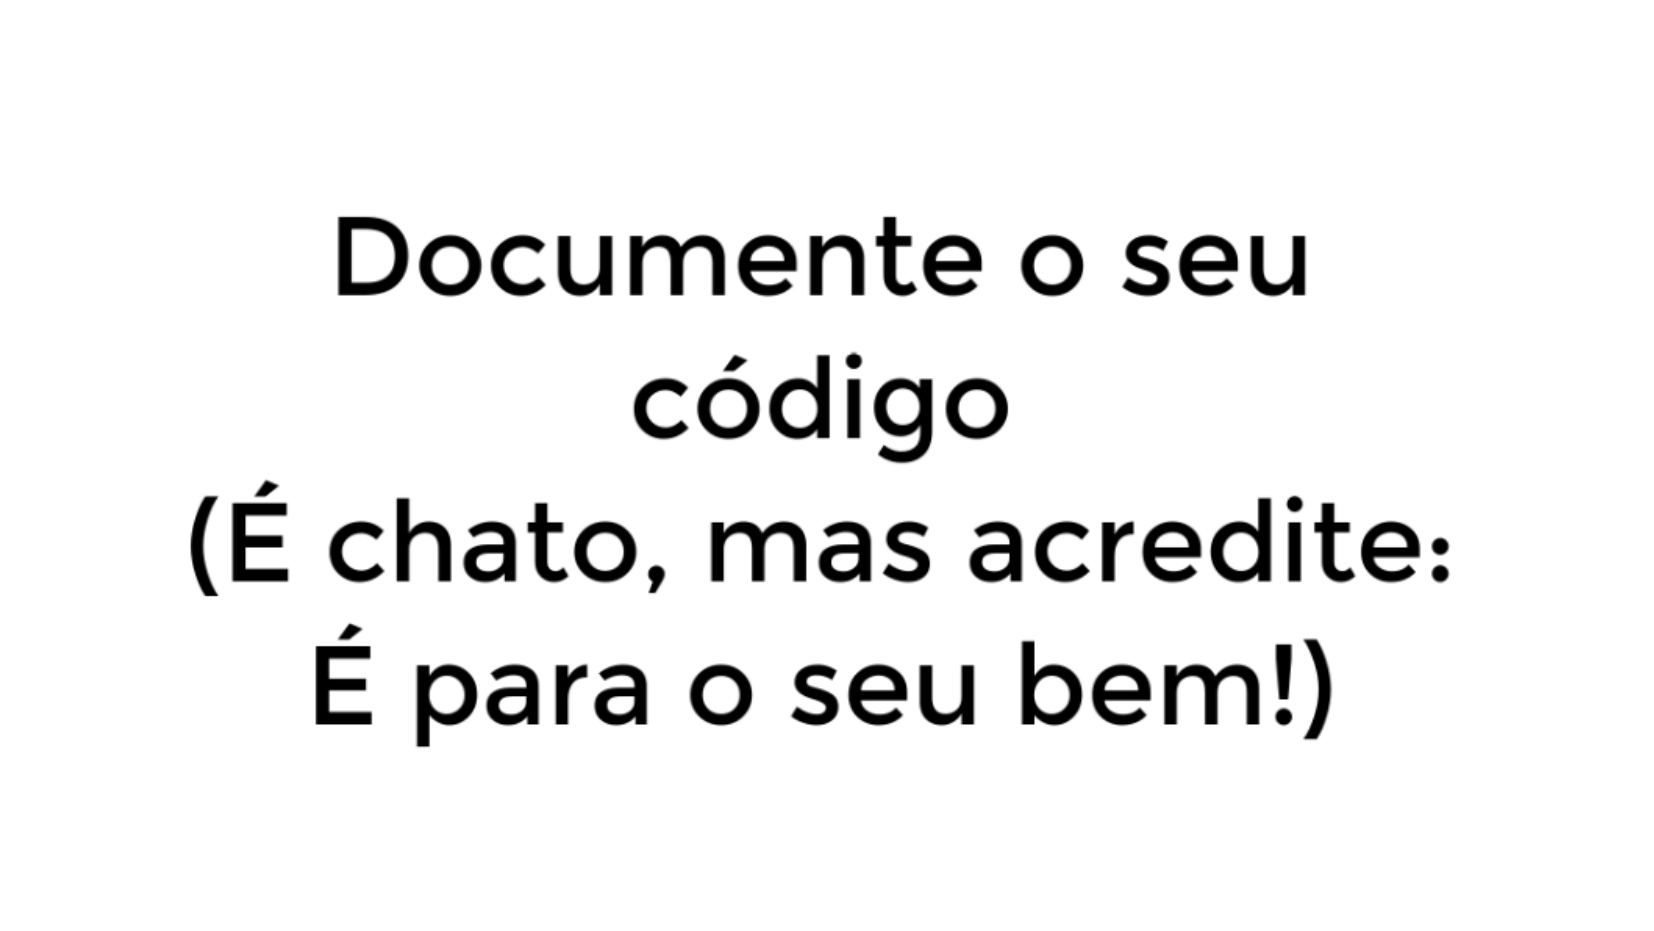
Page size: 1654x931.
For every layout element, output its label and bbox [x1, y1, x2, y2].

picture [166, 114, 1491, 814]
